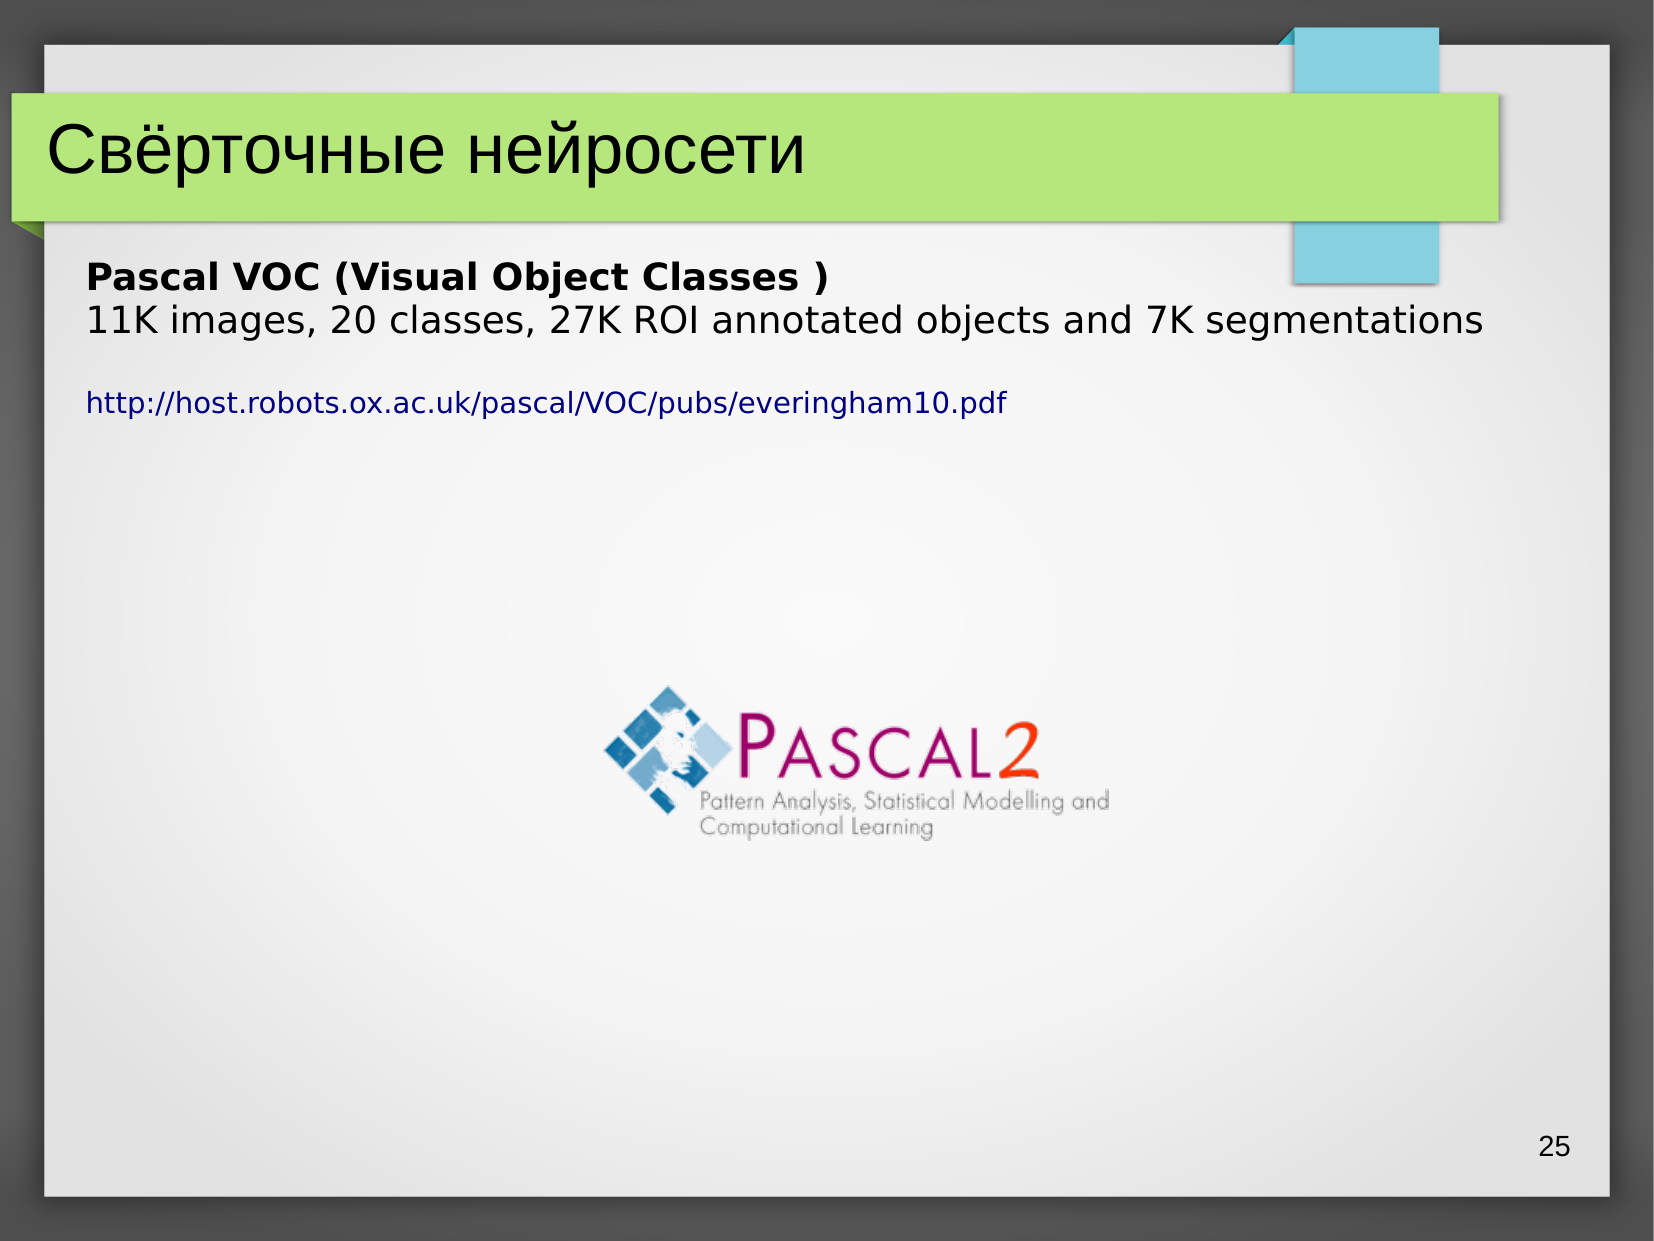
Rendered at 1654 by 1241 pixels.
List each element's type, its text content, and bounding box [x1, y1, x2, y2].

picture [0, 0, 1654, 1241]
text_box Pascal VOC (Visual Object Classes ) 11K images, 20 classes, 27K ROI annotated objects and 7K segmentations http://host.robots.ox.ac.uk/pascal/VOC/pubs/everingham10.pdf [70, 248, 1595, 473]
title Свёрточные нейросети [46, 109, 1499, 190]
